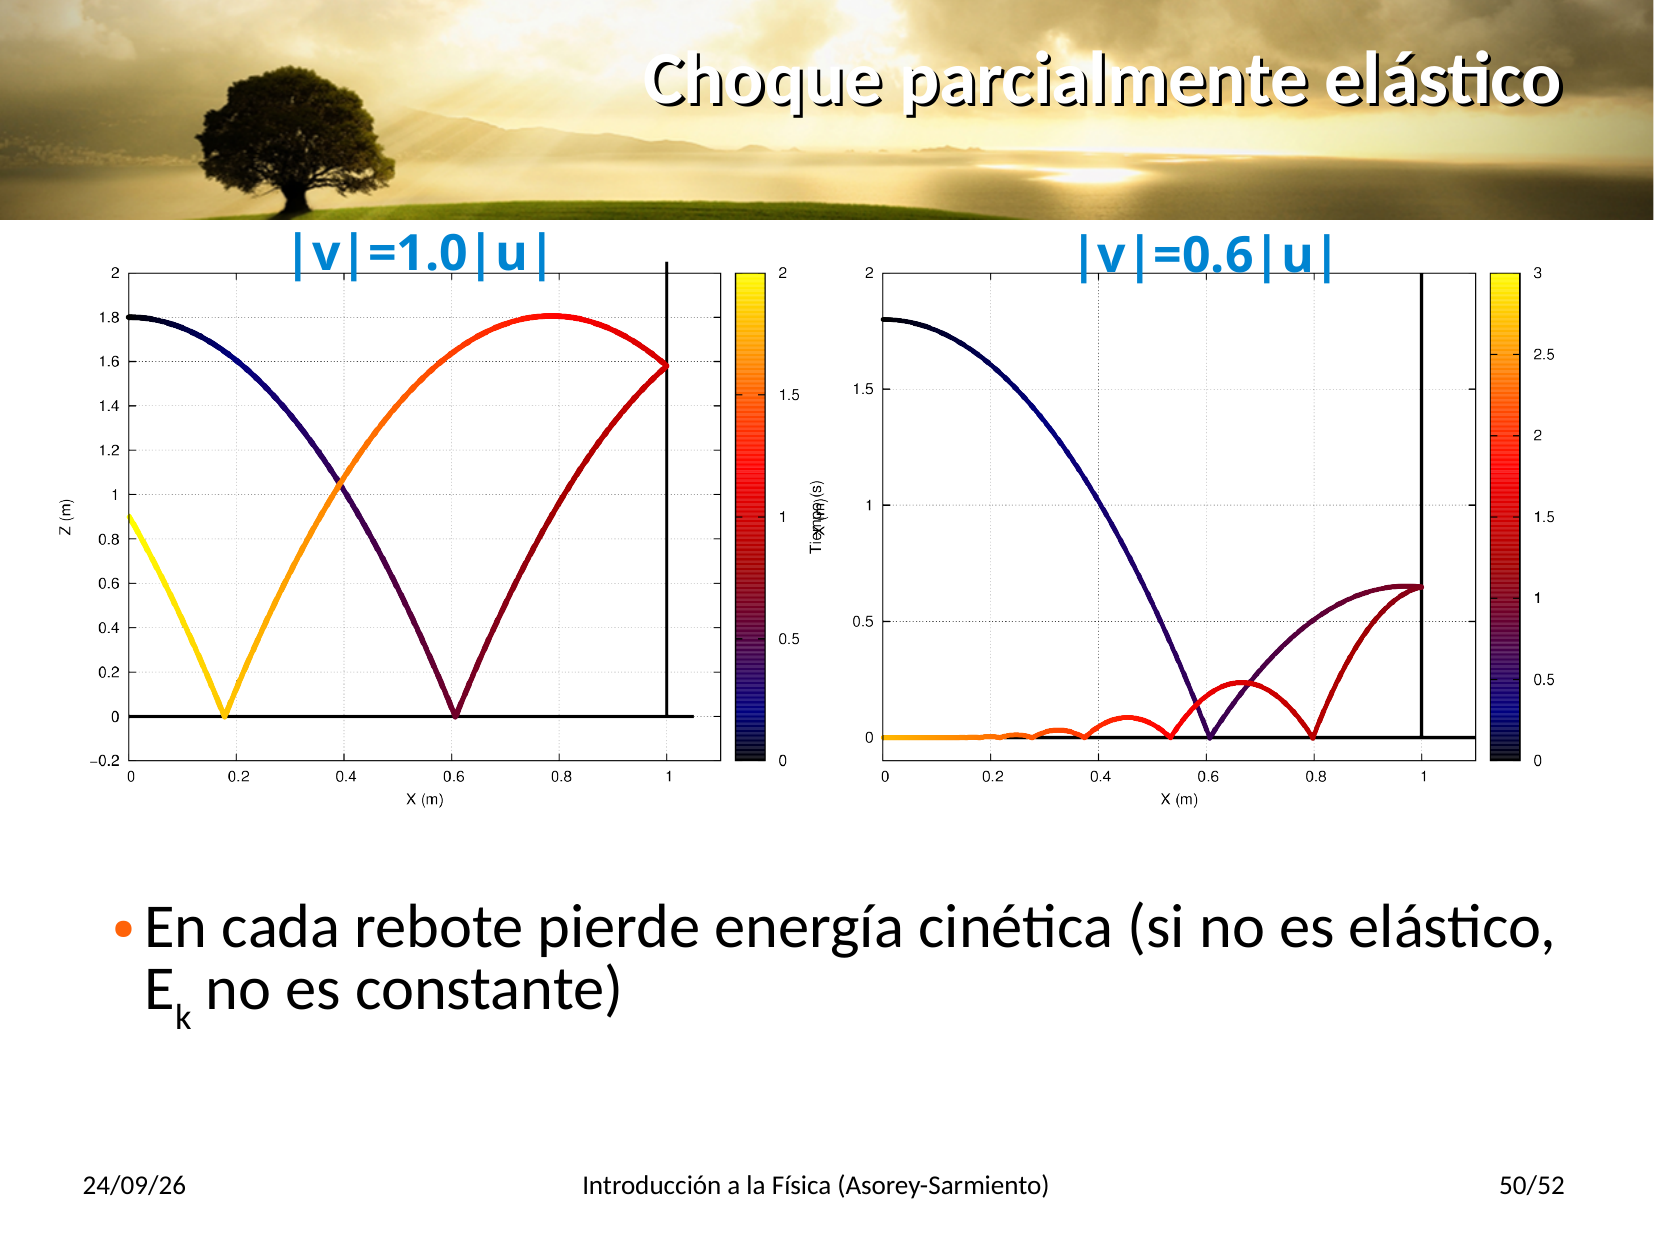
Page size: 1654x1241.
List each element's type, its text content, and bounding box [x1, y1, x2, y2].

picture [0, 0, 1654, 220]
text_box |v|=0.6|u| [1055, 211, 1351, 286]
picture [53, 254, 1601, 811]
title Choque parcialmente elástico [75, 19, 1564, 151]
text_box |v|=1.0|u| [270, 210, 565, 284]
list En cada rebote pierde energía cinética (si no es elástico, Ek no es constante) [82, 900, 1571, 1140]
